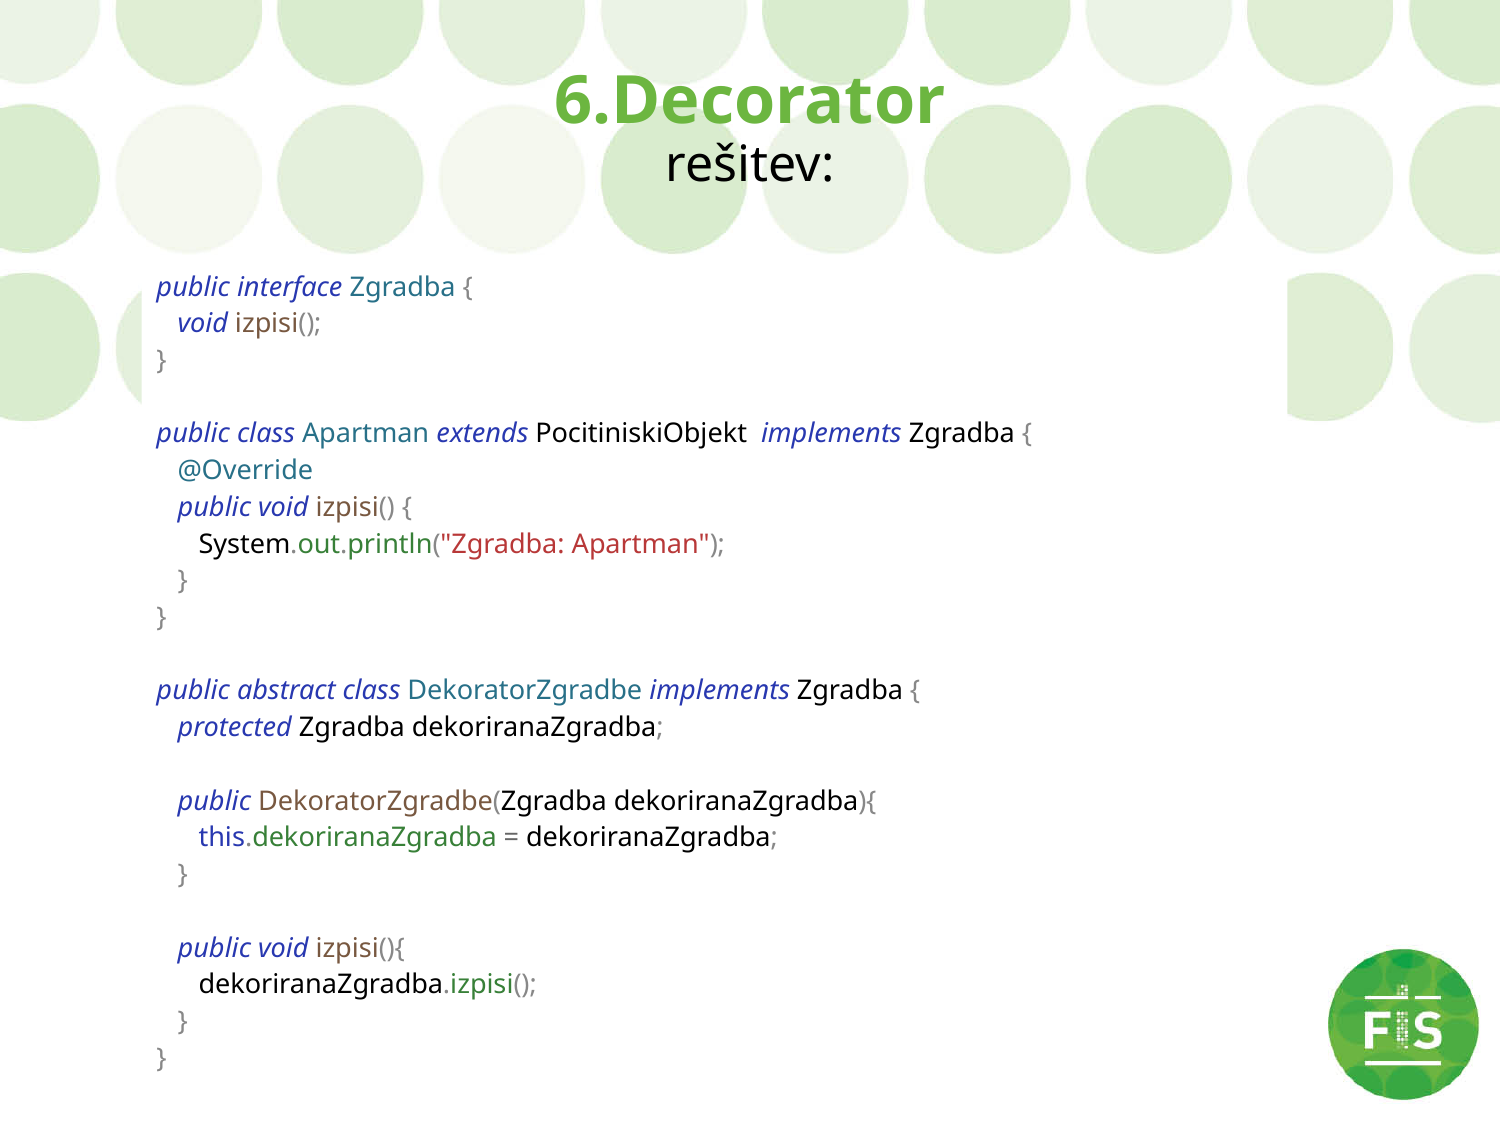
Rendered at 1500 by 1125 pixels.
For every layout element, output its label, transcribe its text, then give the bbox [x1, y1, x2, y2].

picture [0, 0, 1500, 1125]
title 6.Decorator rešitev: [75, 59, 1425, 233]
text_box public interface Zgradba { void izpisi(); } public class Apartman extends PocitiniskiObjekt implements Zgradba { @Override public void izpisi() { System.out.println("Zgradba: Apartman"); } } public abstract class DekoratorZgradbe implements Zgradba { protected Zgradba dekoriranaZgradba; public DekoratorZgradbe(Zgradba dekoriranaZgradba){ this.dekoriranaZgradba = dekoriranaZgradba; } public void izpisi(){ dekoriranaZgradba.izpisi(); } } [141, 259, 1288, 999]
